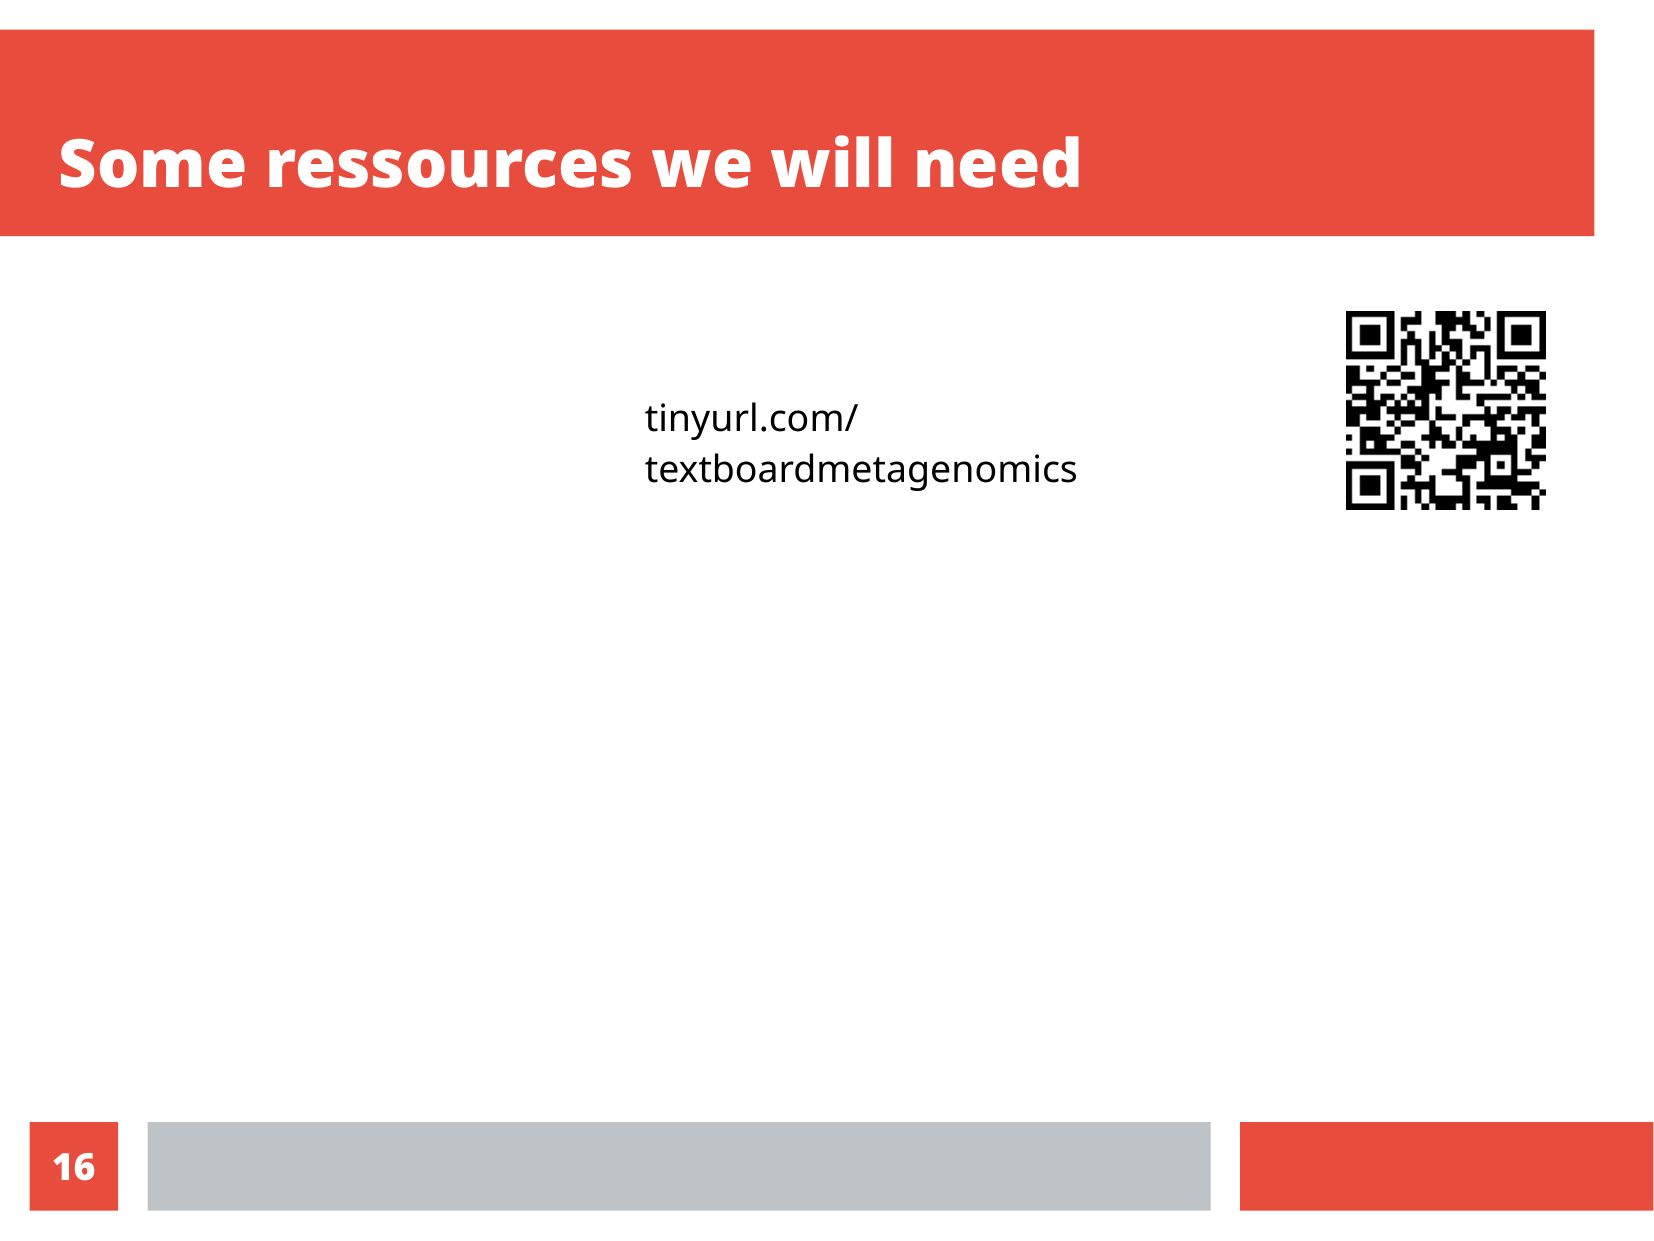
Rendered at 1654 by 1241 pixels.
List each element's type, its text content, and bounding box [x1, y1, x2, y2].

text_box tinyurl.com/textboardmetagenomics [630, 384, 1307, 451]
picture [1346, 311, 1546, 511]
title Some ressources we will need [59, 59, 1595, 207]
